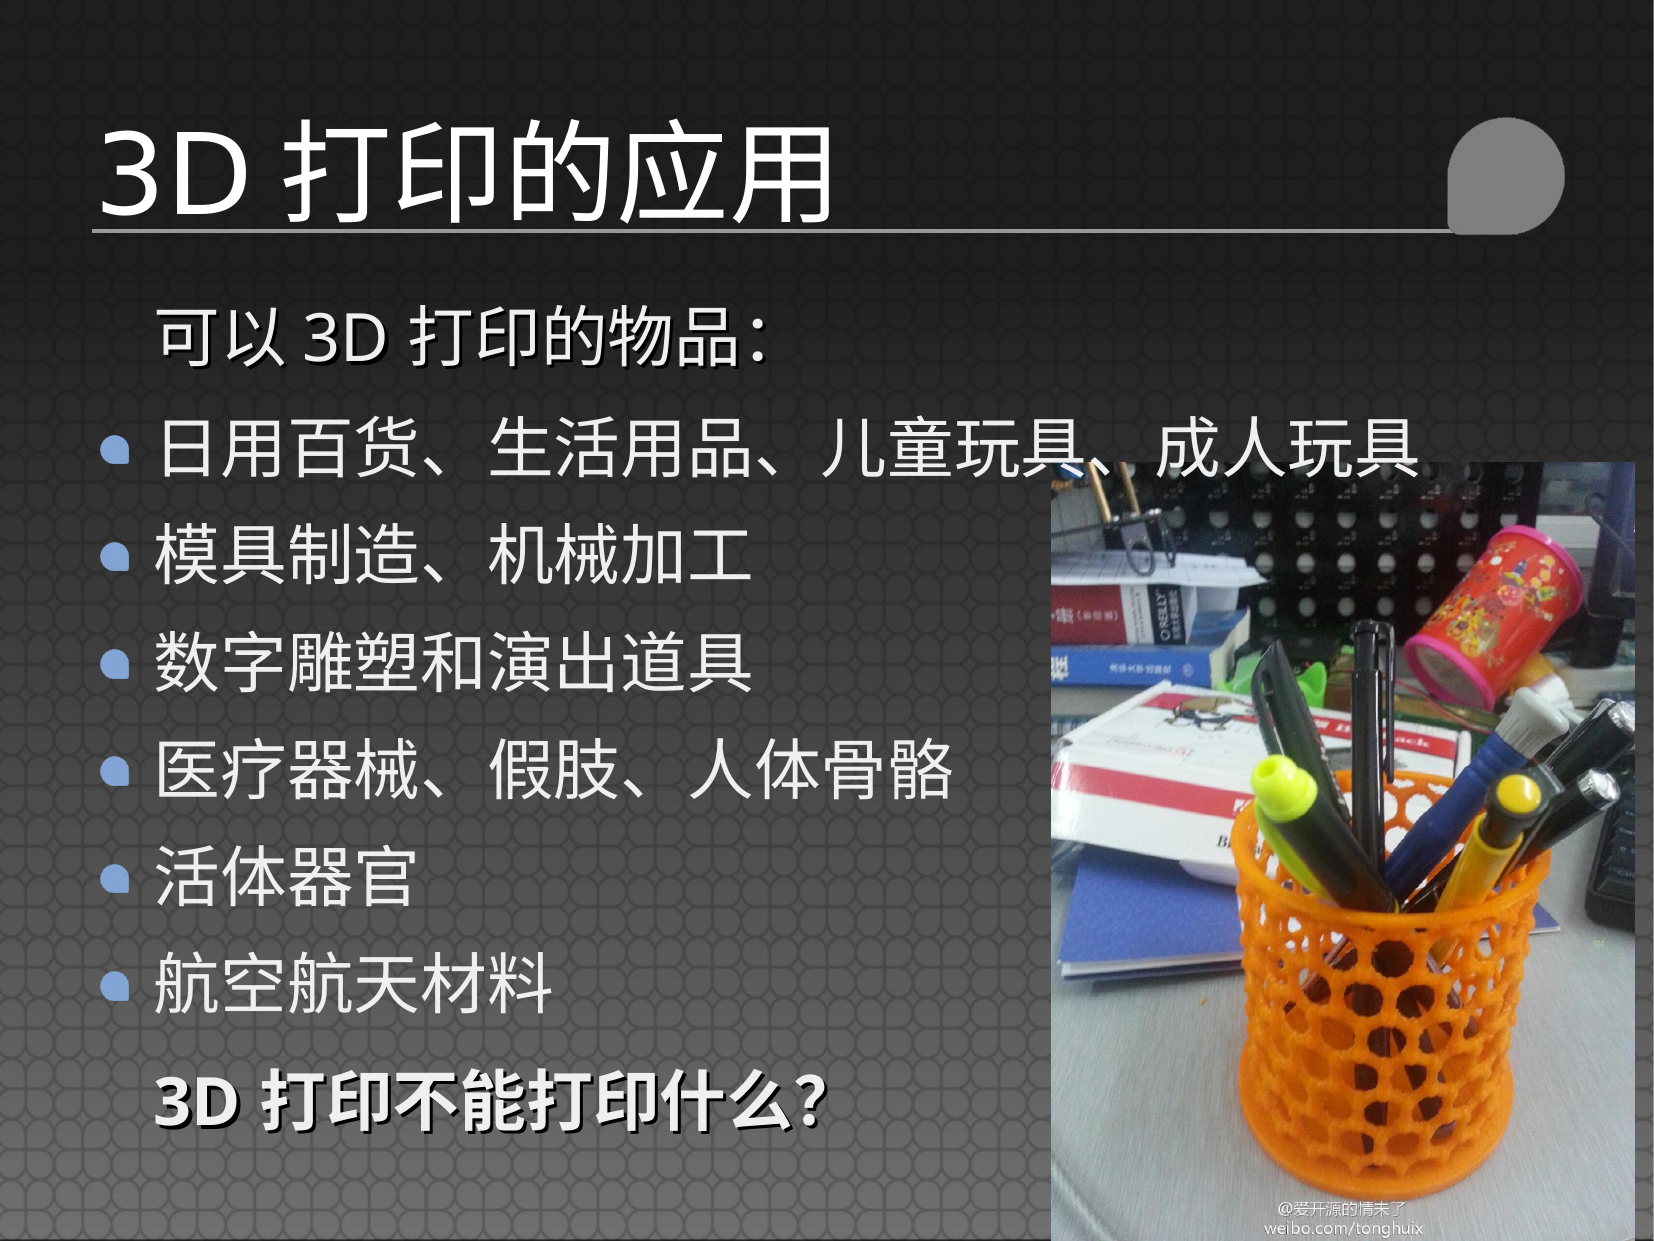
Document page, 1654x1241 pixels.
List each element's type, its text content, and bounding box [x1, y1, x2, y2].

list 可以3D打印的物品： 日用百货、生活用品、儿童玩具、成人玩具 模具制造、机械加工 数字雕塑和演出道具 医疗器械、假肢、人体骨骼 活体器官 航空航天材料 3D打印不能打印什么？ [82, 290, 1571, 1120]
title 3D打印的应用 [94, 100, 1426, 251]
picture [0, 0, 1654, 1241]
